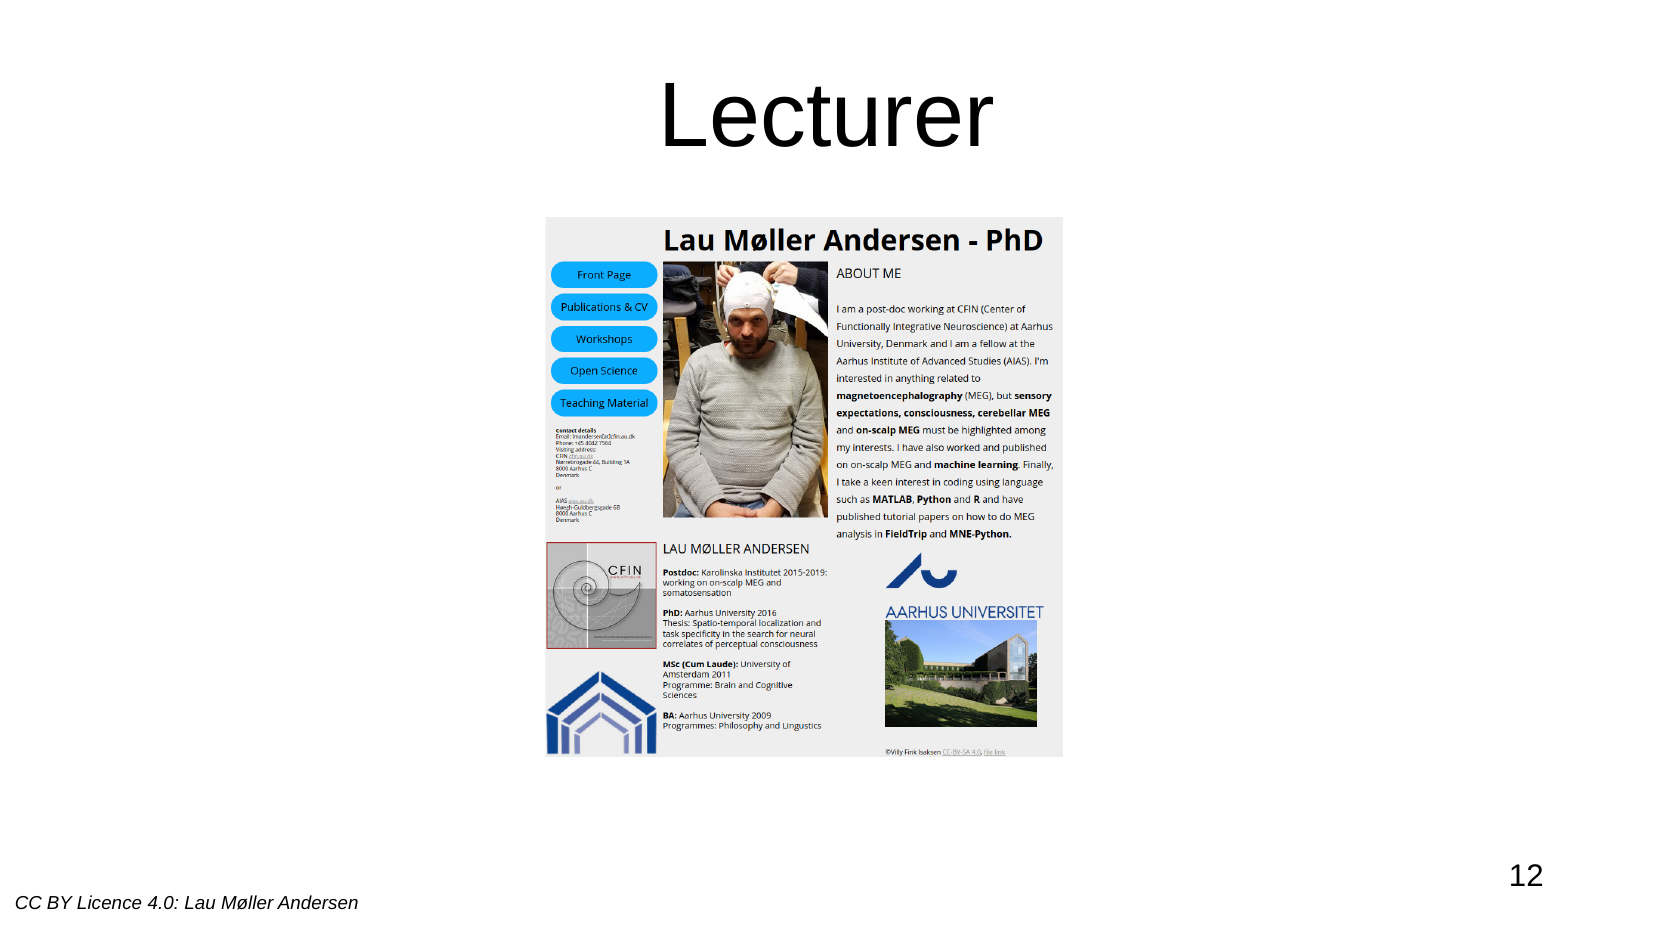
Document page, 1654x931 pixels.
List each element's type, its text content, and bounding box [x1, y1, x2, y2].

text_box <nummer> [1494, 850, 1654, 921]
picture [532, 217, 1122, 758]
text_box CC BY Licence 4.0: Lau Møller Andersen [0, 885, 387, 921]
title Lecturer [82, 37, 1571, 193]
